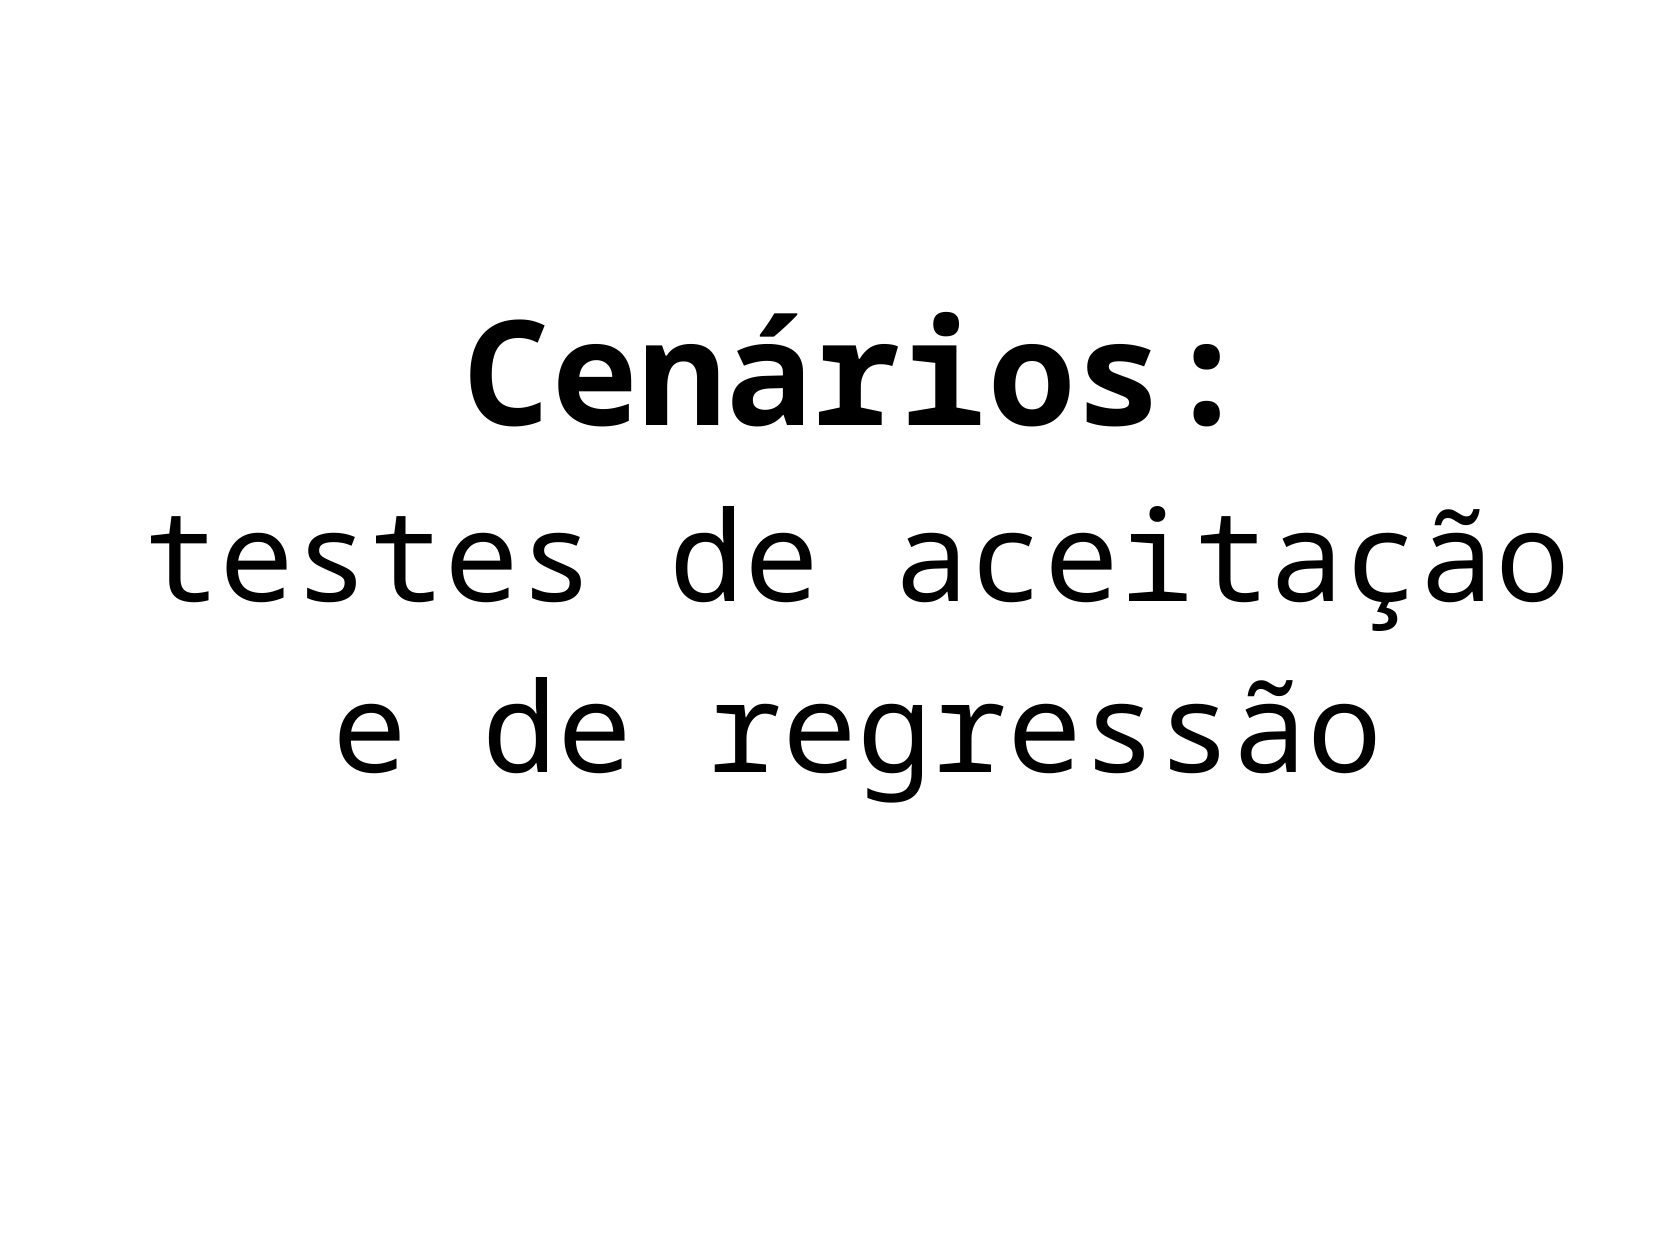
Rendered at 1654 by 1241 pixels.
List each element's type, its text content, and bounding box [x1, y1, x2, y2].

text_box Cenários: testes de aceitação e de regressão [126, 262, 1589, 740]
